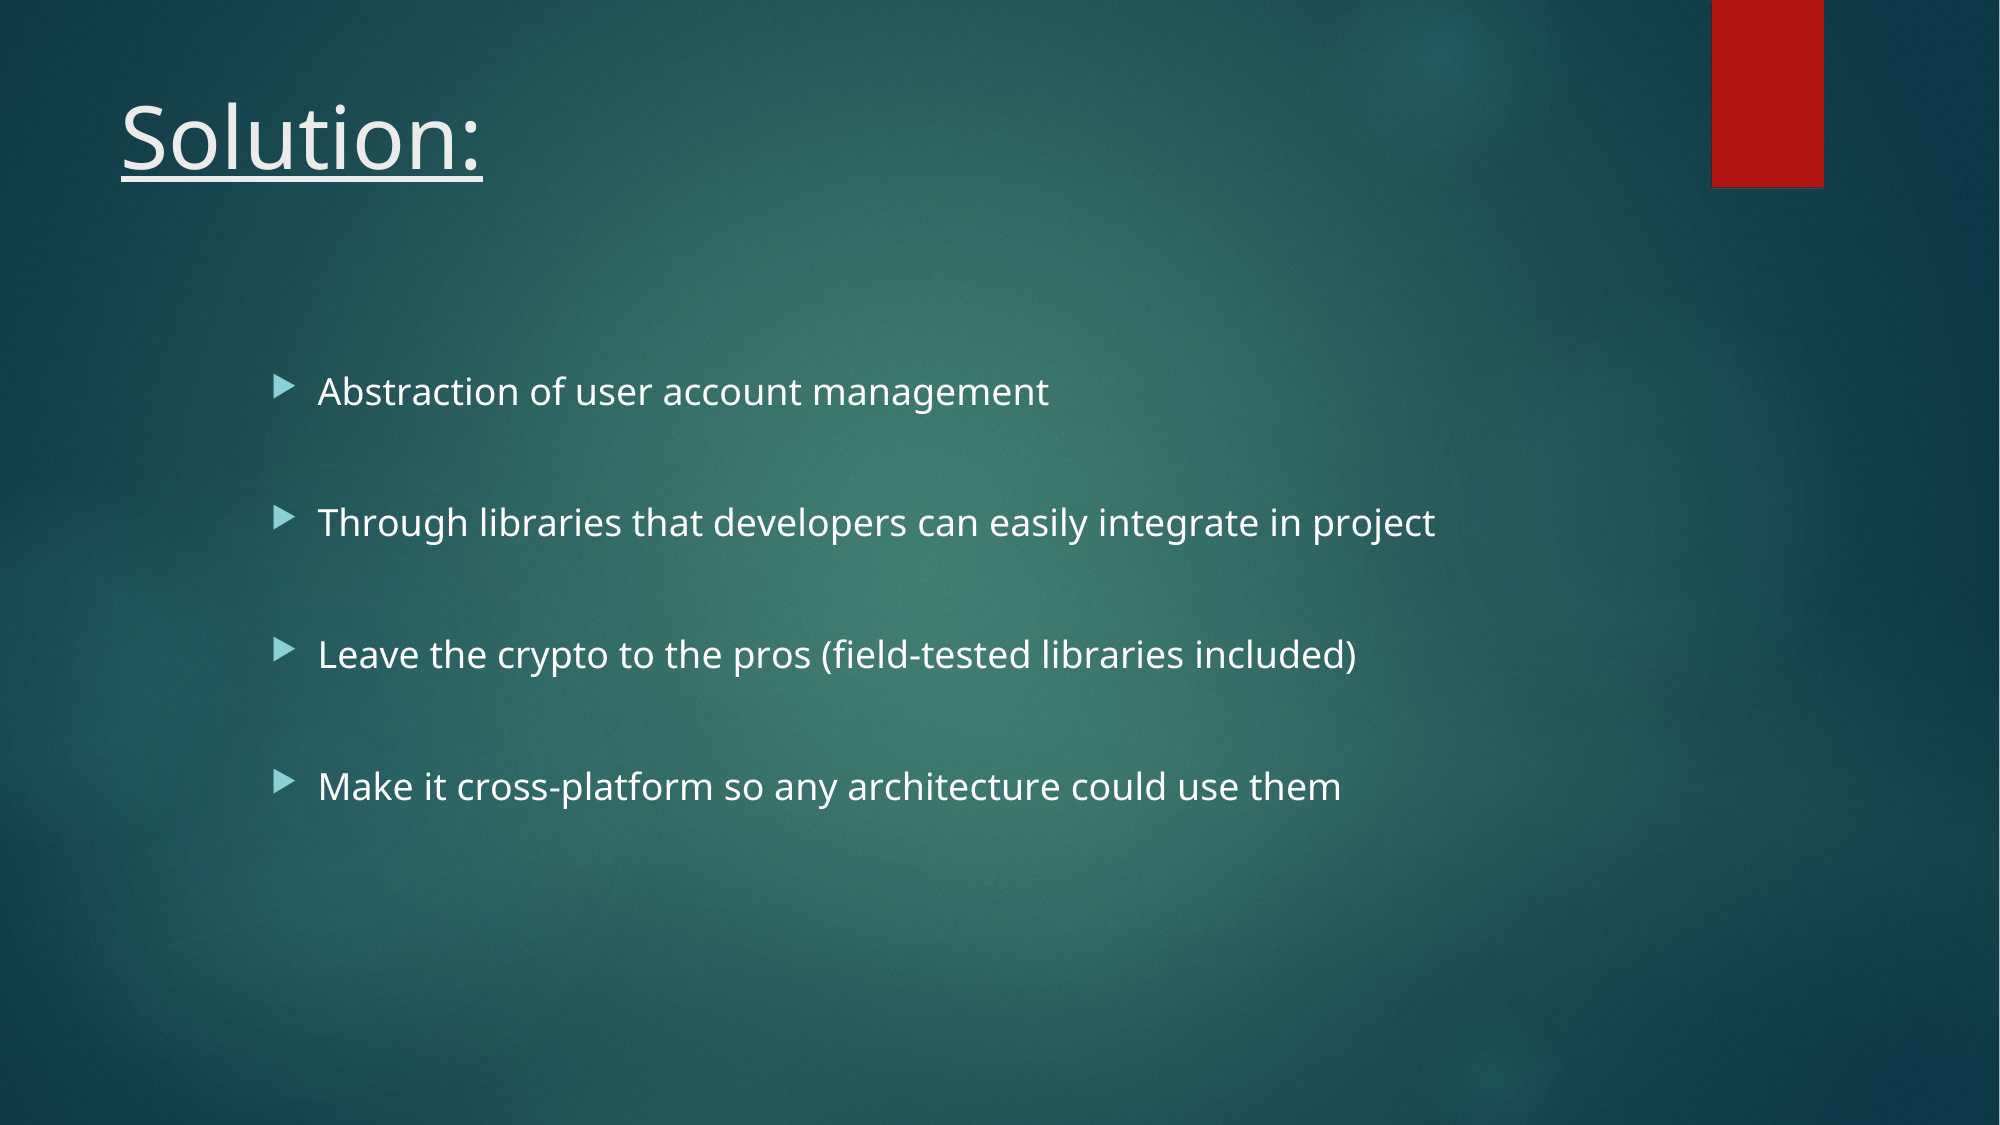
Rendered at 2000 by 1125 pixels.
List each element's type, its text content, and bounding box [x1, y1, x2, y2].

picture [0, 0, 2000, 1125]
list Abstraction of user account management Through libraries that developers can easily integrate in project Leave the crypto to the pros (field-tested libraries included) Make it cross-platform so any architecture could use them [180, 360, 1648, 1049]
title Solution: [105, 74, 1649, 304]
